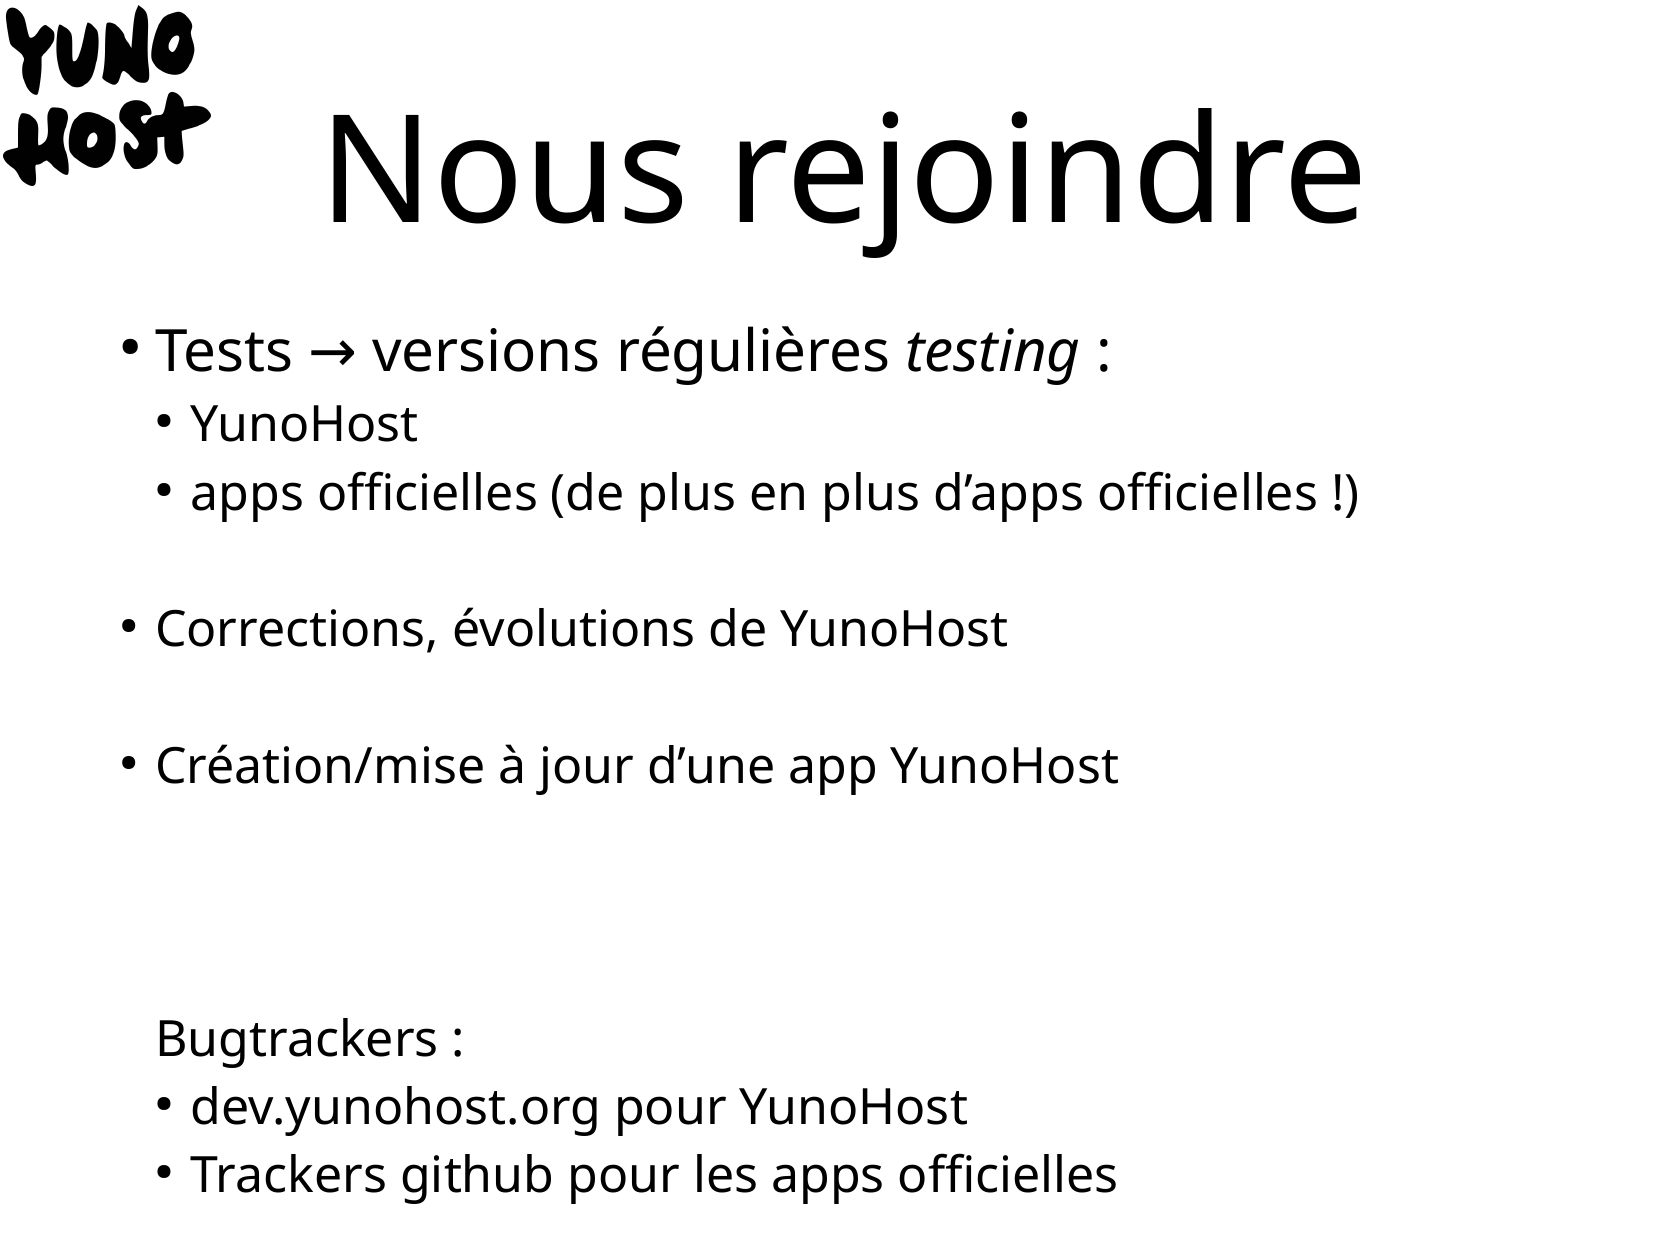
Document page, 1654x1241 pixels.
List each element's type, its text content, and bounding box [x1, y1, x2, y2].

picture [3, 5, 211, 186]
text_box Tests → versions régulières testing : YunoHost apps officielles (de plus en plus d’apps officielles !) Corrections, évolutions de YunoHost Création/mise à jour d’une app YunoHost Bugtrackers : dev.yunohost.org pour YunoHost Trackers github pour les apps officielles [105, 301, 1561, 1156]
title Nous rejoindre [82, 61, 1606, 269]
